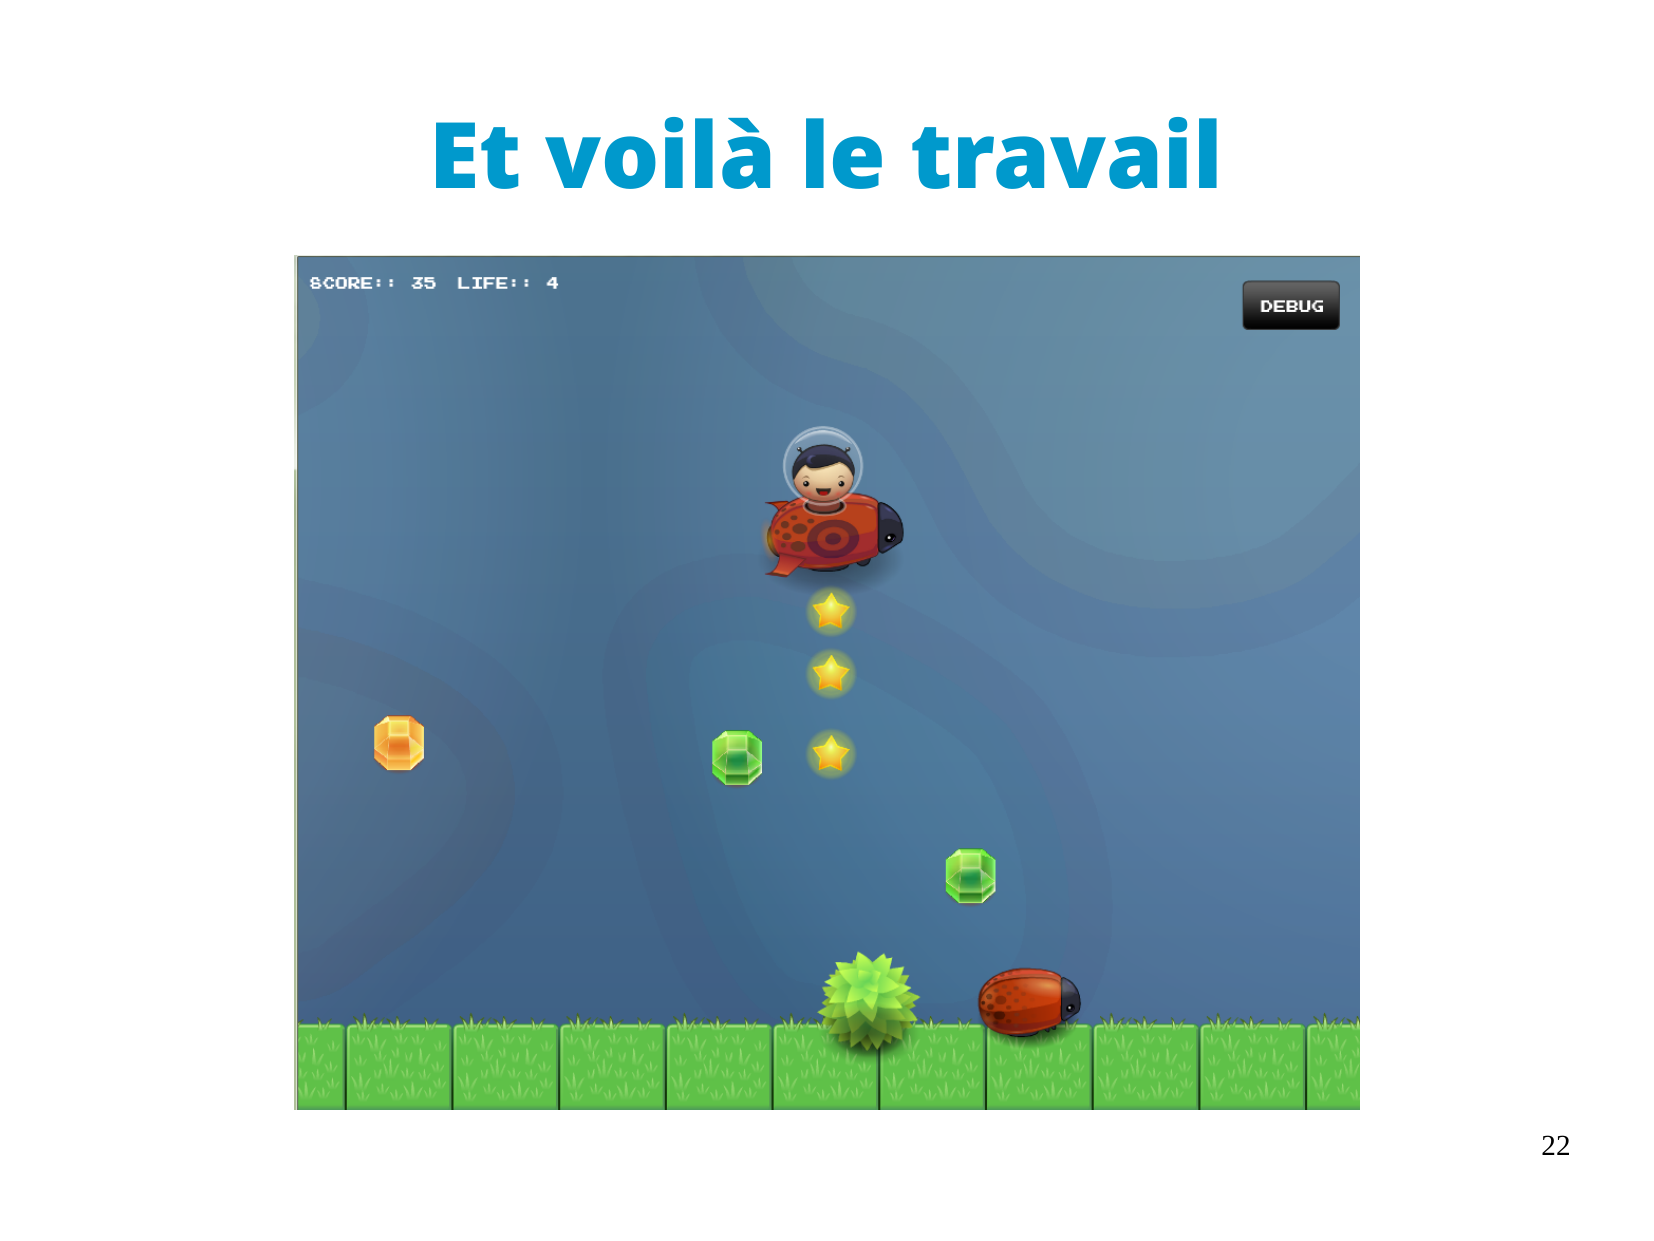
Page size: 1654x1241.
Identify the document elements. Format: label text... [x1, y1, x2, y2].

title Et voilà le travail [82, 49, 1571, 257]
picture [294, 255, 1360, 1111]
